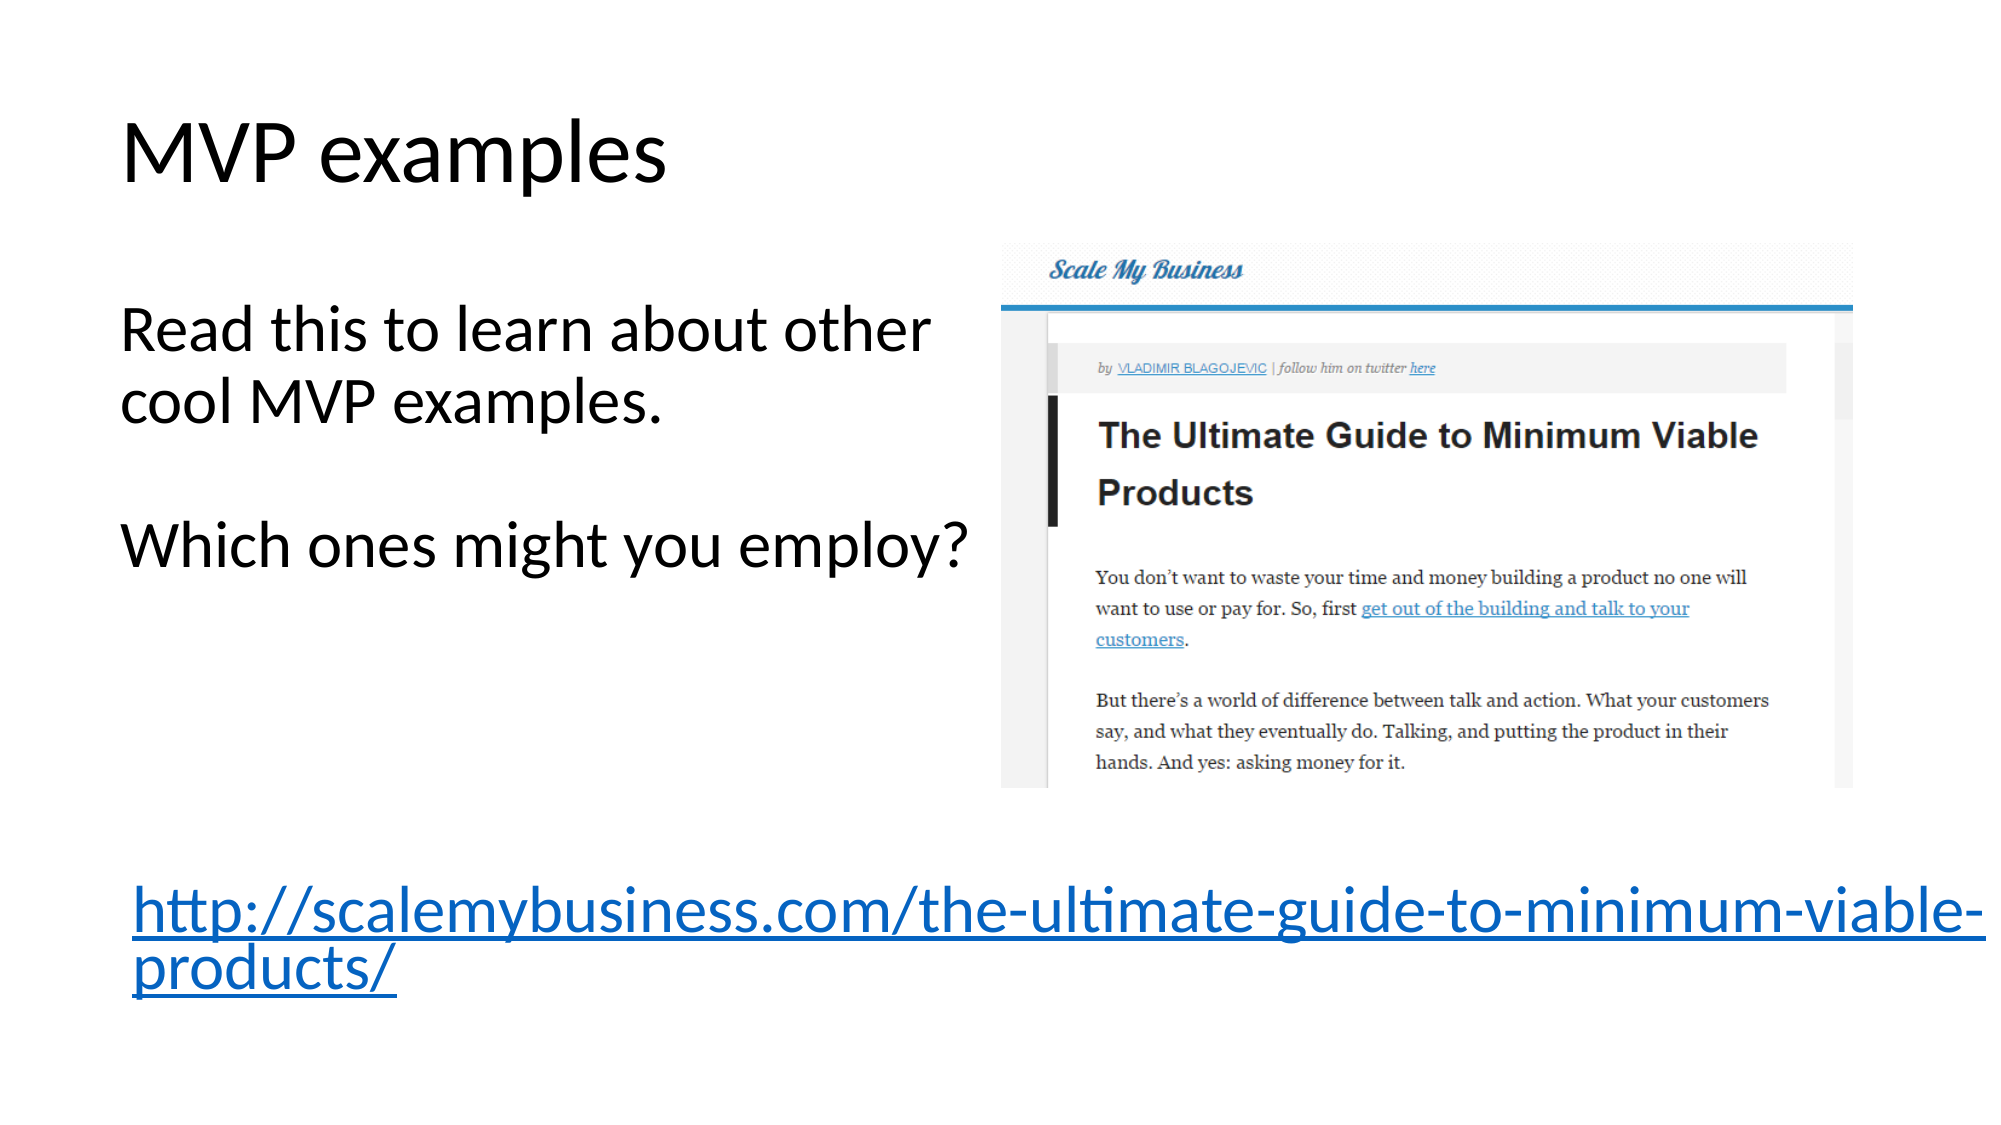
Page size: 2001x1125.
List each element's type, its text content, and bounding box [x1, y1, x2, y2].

title MVP examples [99, 45, 1900, 223]
list Read this to learn about other cool MVP examples. Which ones might you employ? [99, 274, 1002, 834]
picture [1001, 243, 1853, 788]
list http://scalemybusiness.com/the-ultimate-guide-to-minimum-viable-products/ [112, 854, 2000, 1057]
